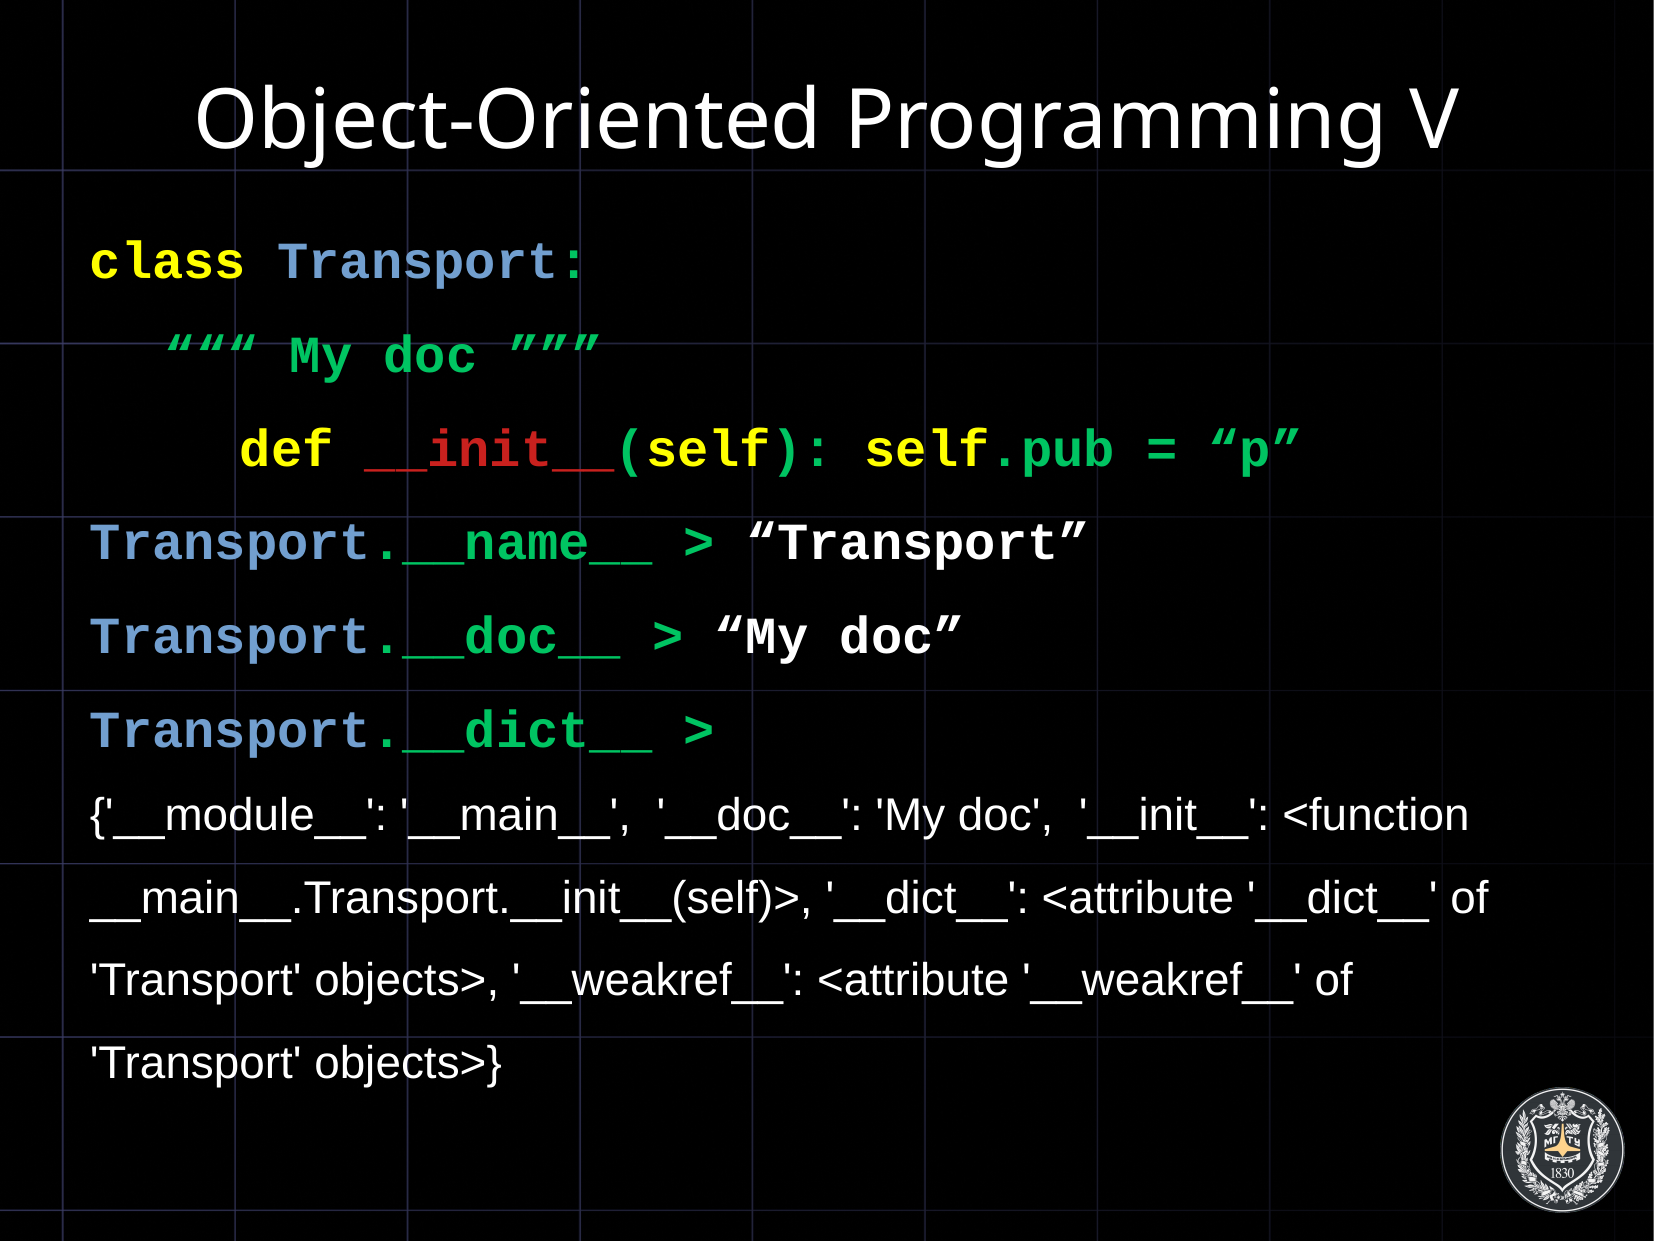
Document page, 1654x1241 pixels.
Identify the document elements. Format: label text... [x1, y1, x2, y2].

picture [0, 0, 1654, 1241]
text_box class Transport: “““ My doc ””” def __init__(self): self.pub = “p” Transport.__name__ > “Transport” Transport.__doc__ > “My doc” Transport.__dict__ > {'__module__': '__main__', '__doc__': 'My doc', '__init__': <function __main__.Transport.__init__(self)>, '__dict__': <attribute '__dict__' of 'Transport' objects>, '__weakref__': <attribute '__weakref__' of 'Transport' objects>} [74, 187, 1575, 1241]
text_box Object-Oriented Programming V [82, 37, 1571, 187]
